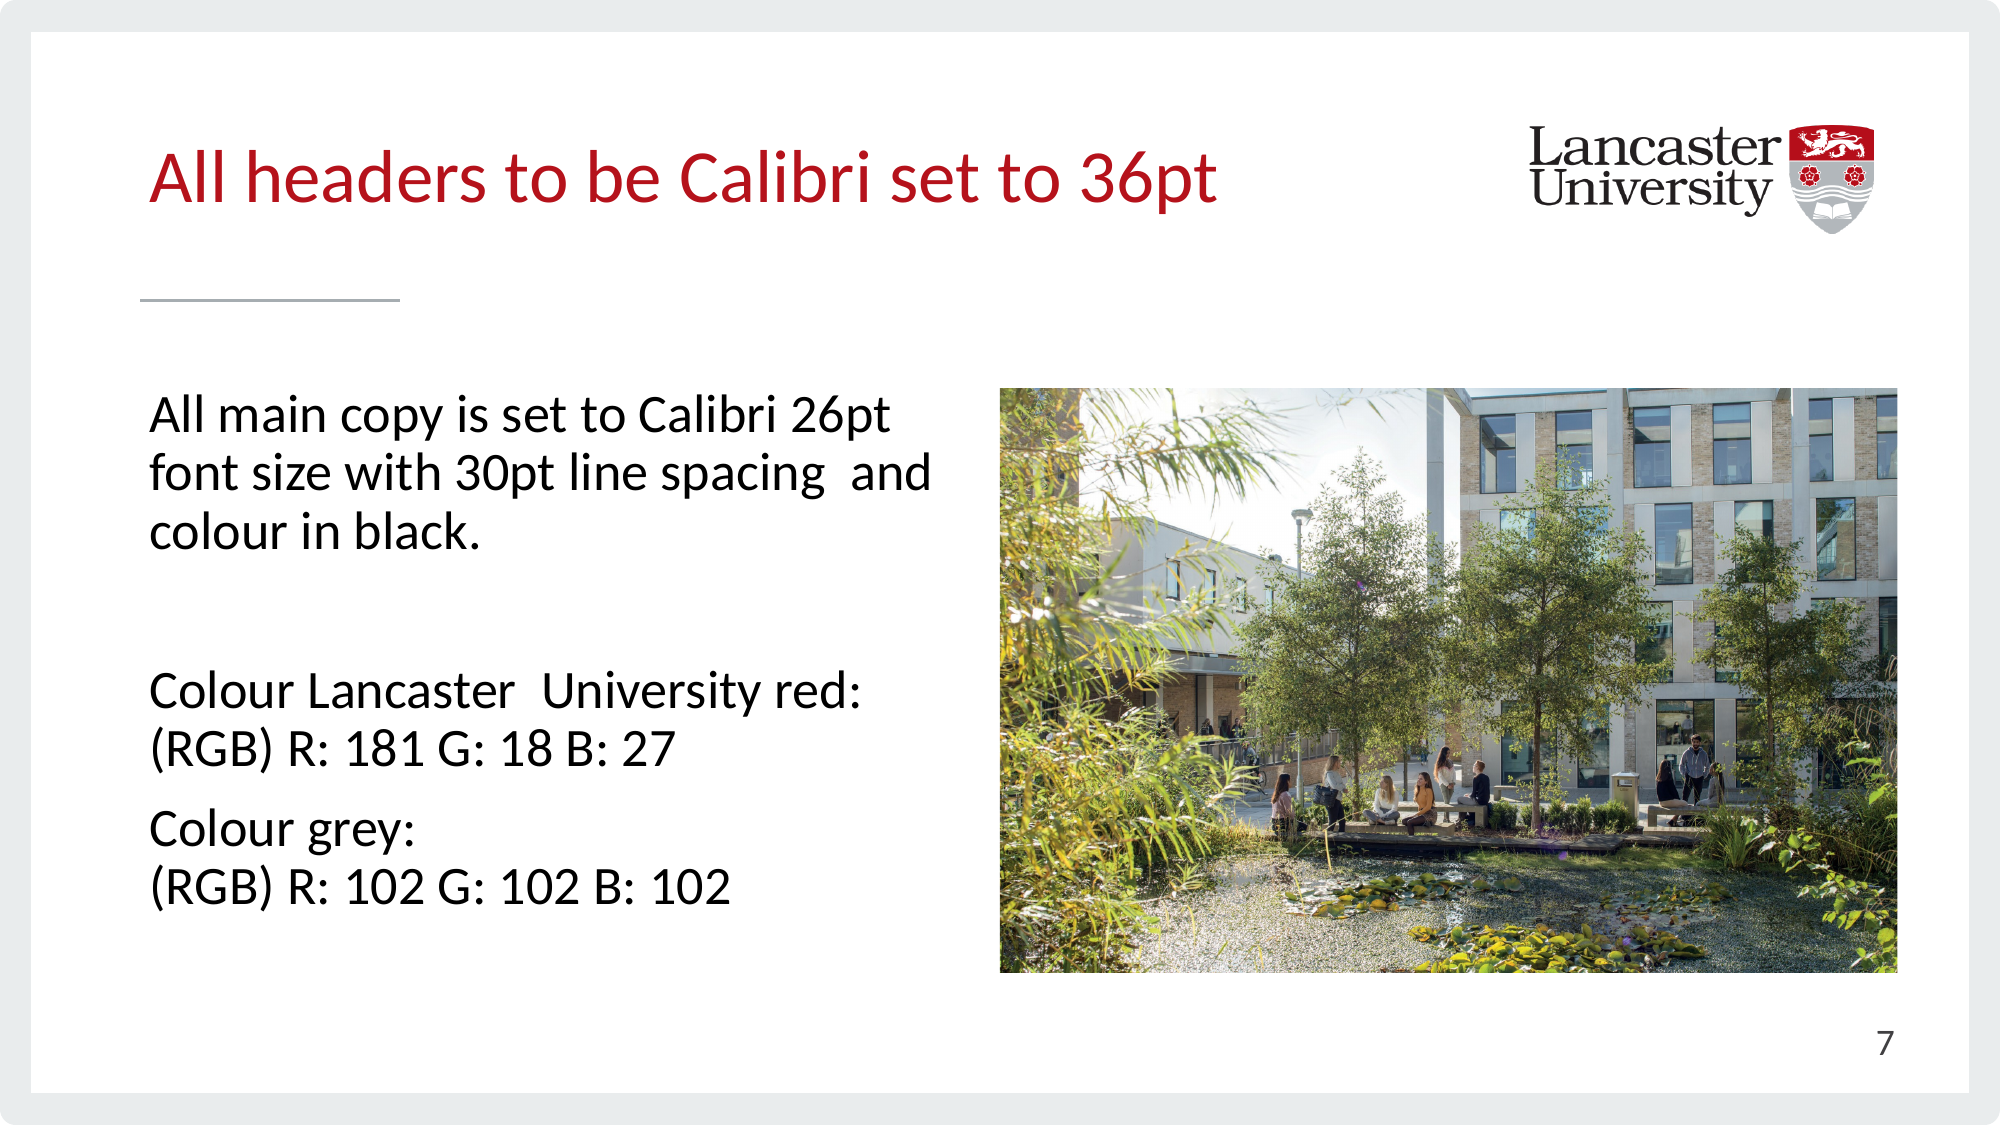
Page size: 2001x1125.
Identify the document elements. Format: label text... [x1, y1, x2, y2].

list All main copy is set to Calibri 26pt font size with 30pt line spacing and colour in black. Colour Lancaster University red: (RGB) R: 181 G: 18 B: 27 Colour grey: (RGB) R: 102 G: 102 B: 102 [134, 378, 950, 1026]
slide_number <number> [1459, 1010, 1910, 1071]
title All headers to be Calibri set to 36pt [134, 85, 1376, 278]
text_box [999, 388, 1898, 973]
